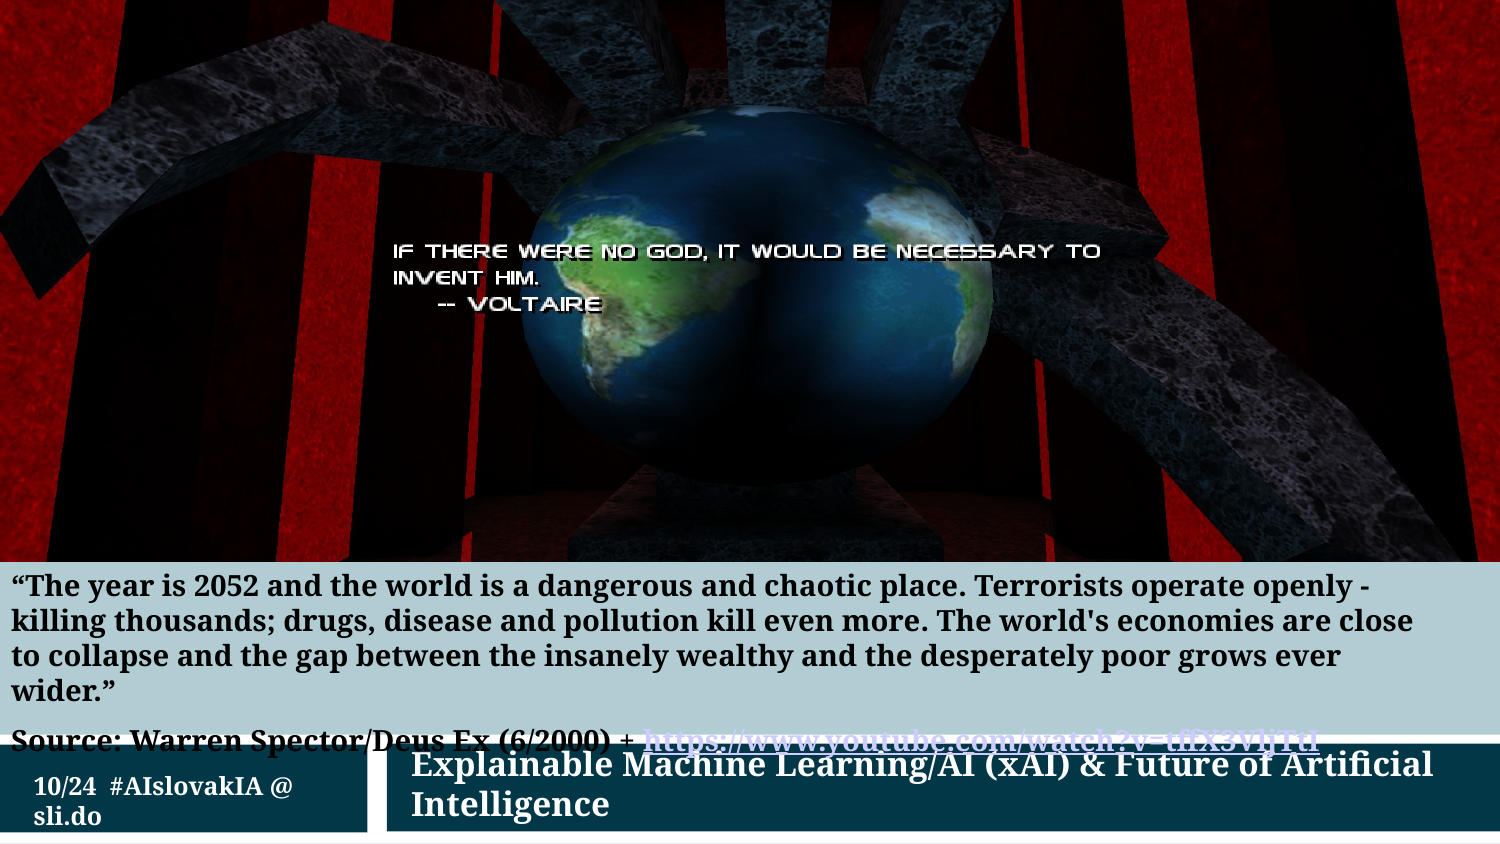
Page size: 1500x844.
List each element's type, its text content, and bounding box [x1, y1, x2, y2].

text_box “The year is 2052 and the world is a dangerous and chaotic place. Terrorists operate openly - killing thousands; drugs, disease and pollution kill even more. The world's economies are close to collapse and the gap between the insanely wealthy and the desperately poor grows ever wider.” Source: Warren Spector/Deus Ex (6/2000) + https://www.youtube.com/watch?v=tffX3VljTtI [0, 561, 1459, 733]
text_box Explainable Machine Learning/AI (xAI) & Future of Artificial Intelligence [1059, 740, 1264, 753]
text_box Explainable Machine Learning/AI (xAI) & Future of Artificial Intelligence [400, 740, 1500, 826]
text_box 10/24 #AIslovakIA @ sli.do [22, 764, 362, 808]
picture [0, 0, 1500, 562]
